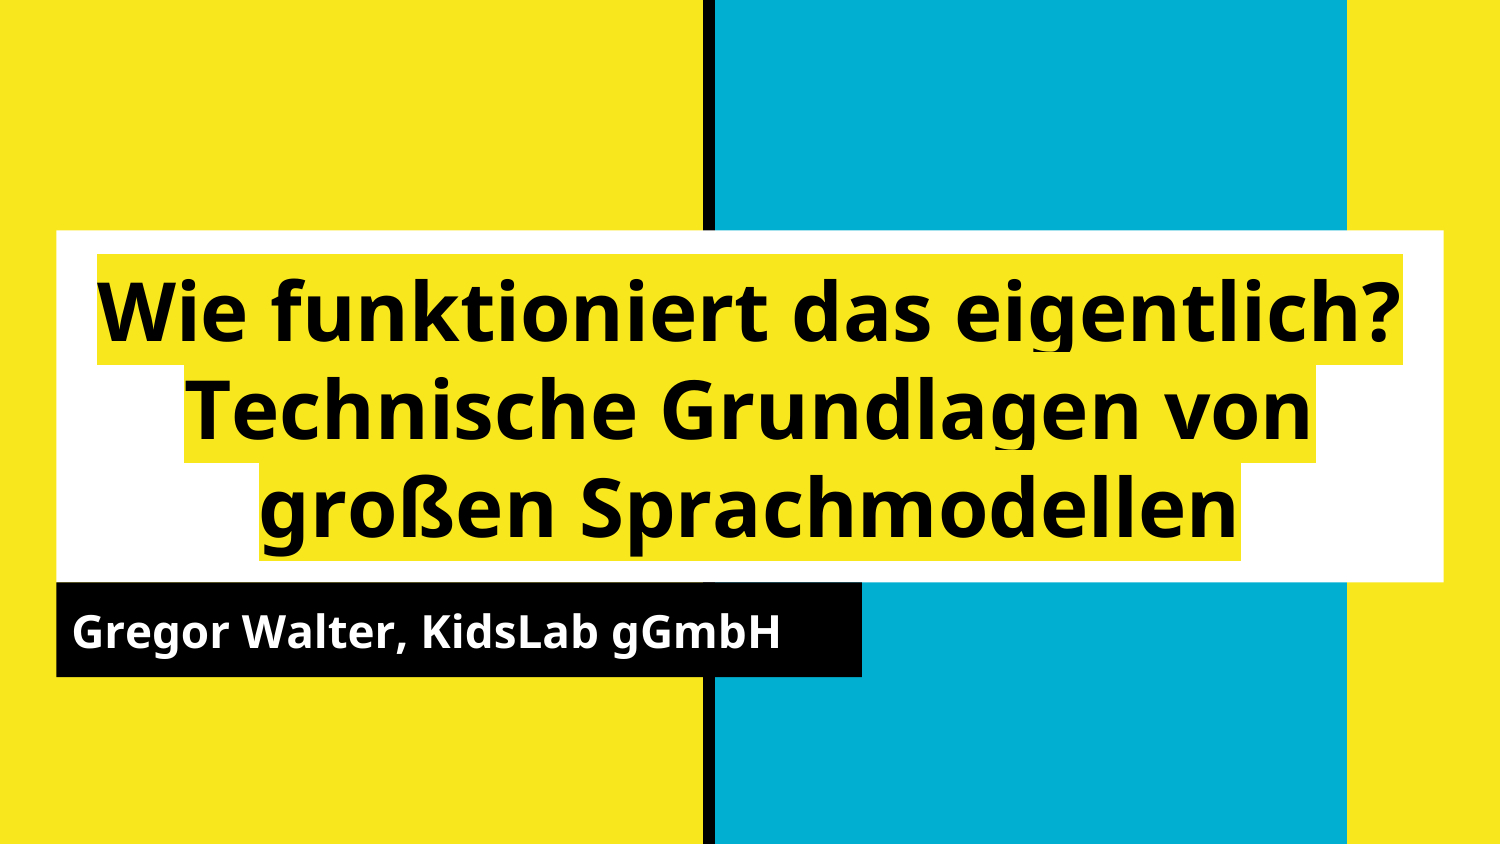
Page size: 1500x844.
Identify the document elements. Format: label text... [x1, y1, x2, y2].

title Wie funktioniert das eigentlich? Technische Grundlagen von großen Sprachmodellen [56, 230, 1444, 583]
subtitle Gregor Walter, KidsLab gGmbH [56, 582, 862, 678]
